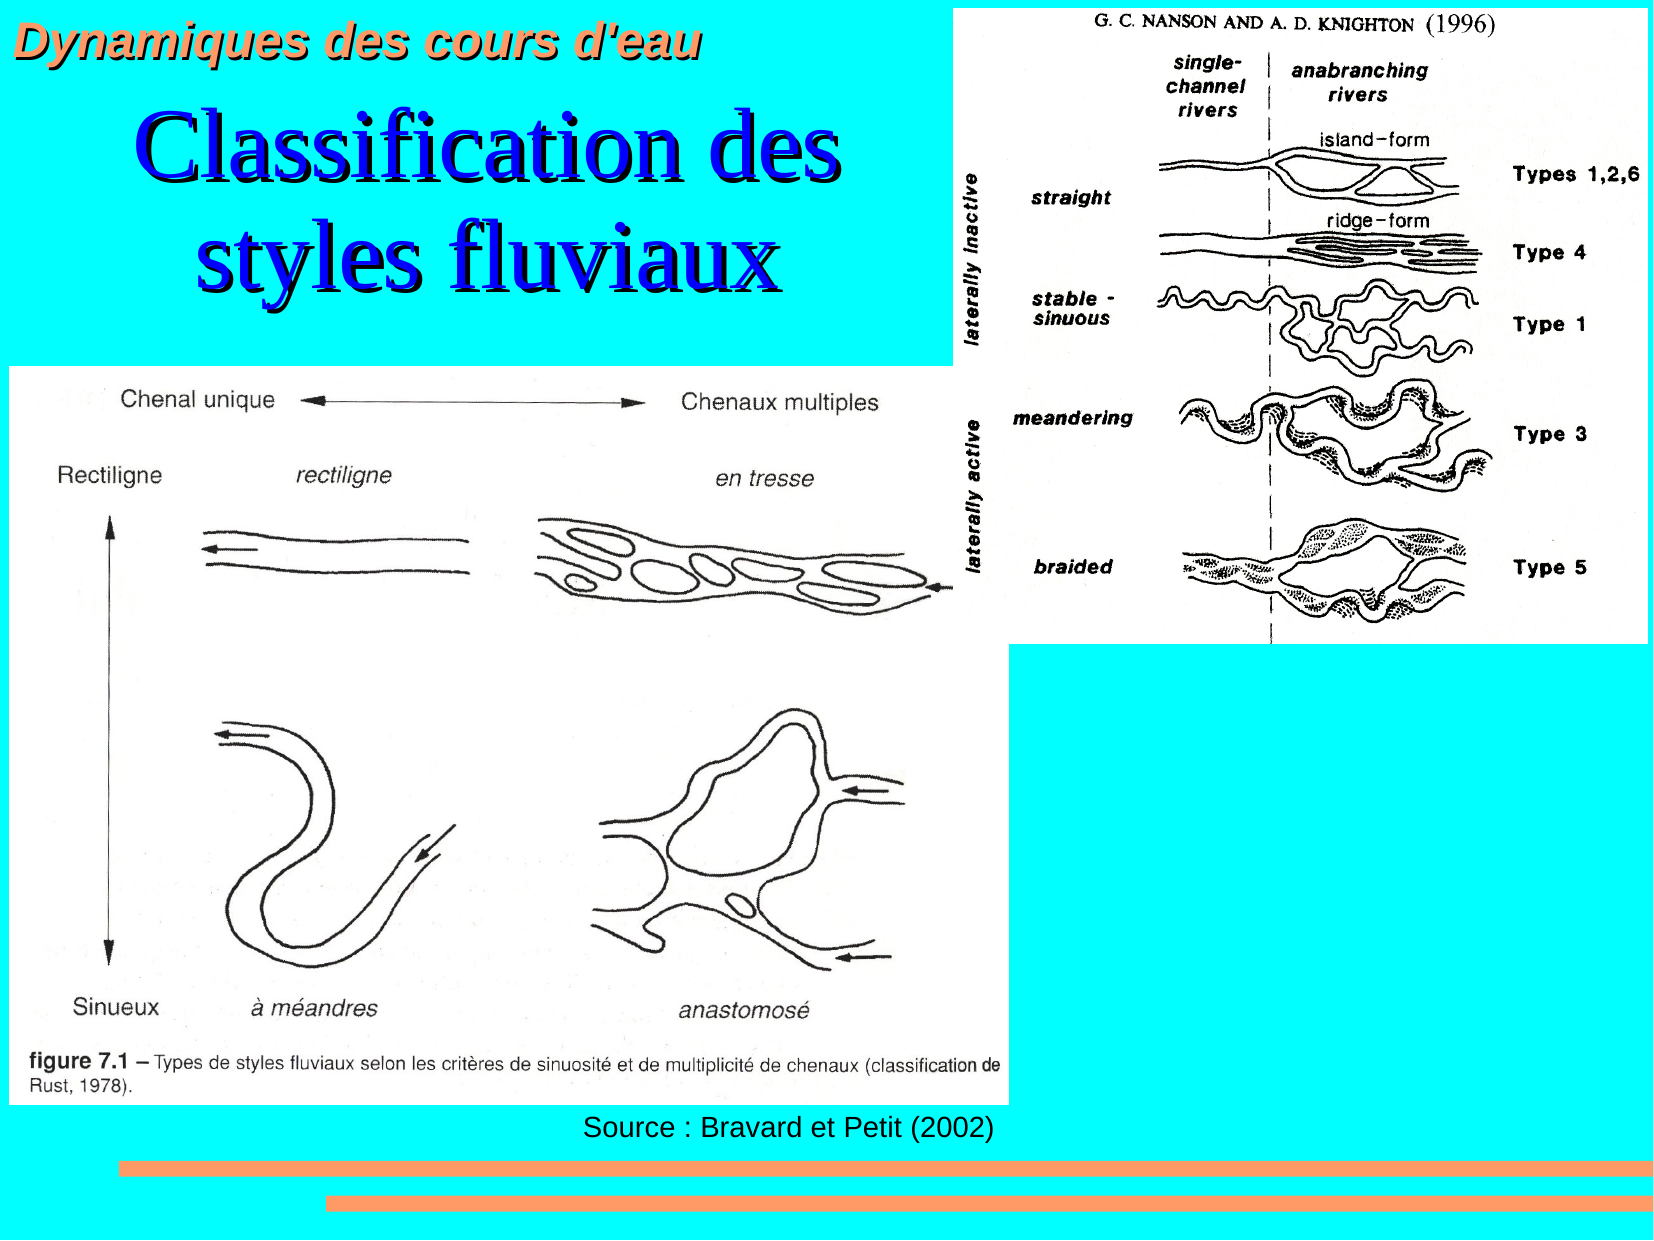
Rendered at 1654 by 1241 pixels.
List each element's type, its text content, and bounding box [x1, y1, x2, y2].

text_box Source : Bravard et Petit (2002) [568, 1103, 1010, 1152]
picture [9, 8, 1648, 1105]
text_box Classification des styles fluviaux [118, 81, 916, 318]
title Dynamiques des cours d'eau [5, 4, 709, 77]
